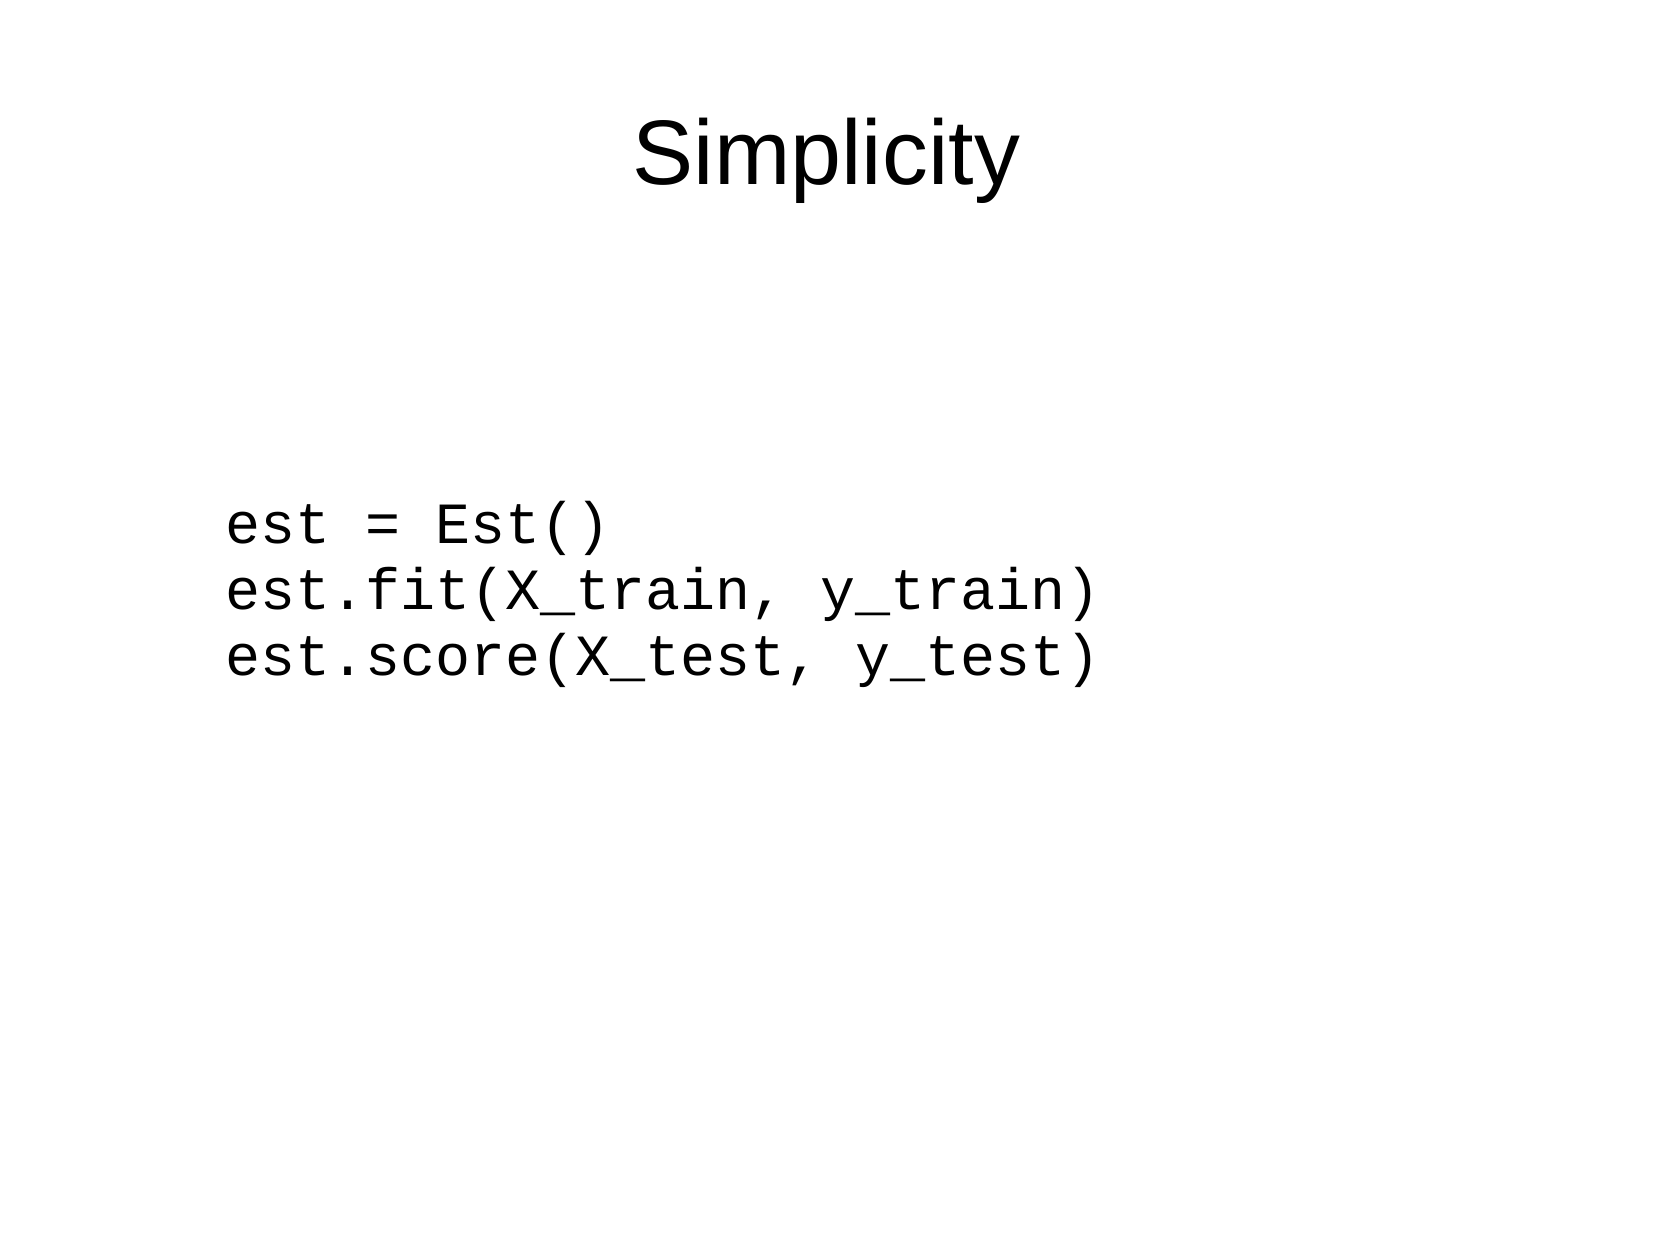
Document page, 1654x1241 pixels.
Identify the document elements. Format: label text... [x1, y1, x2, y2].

text_box est = Est() est.fit(X_train, y_train) est.score(X_test, y_test) [225, 495, 1101, 694]
title Simplicity [82, 49, 1571, 257]
